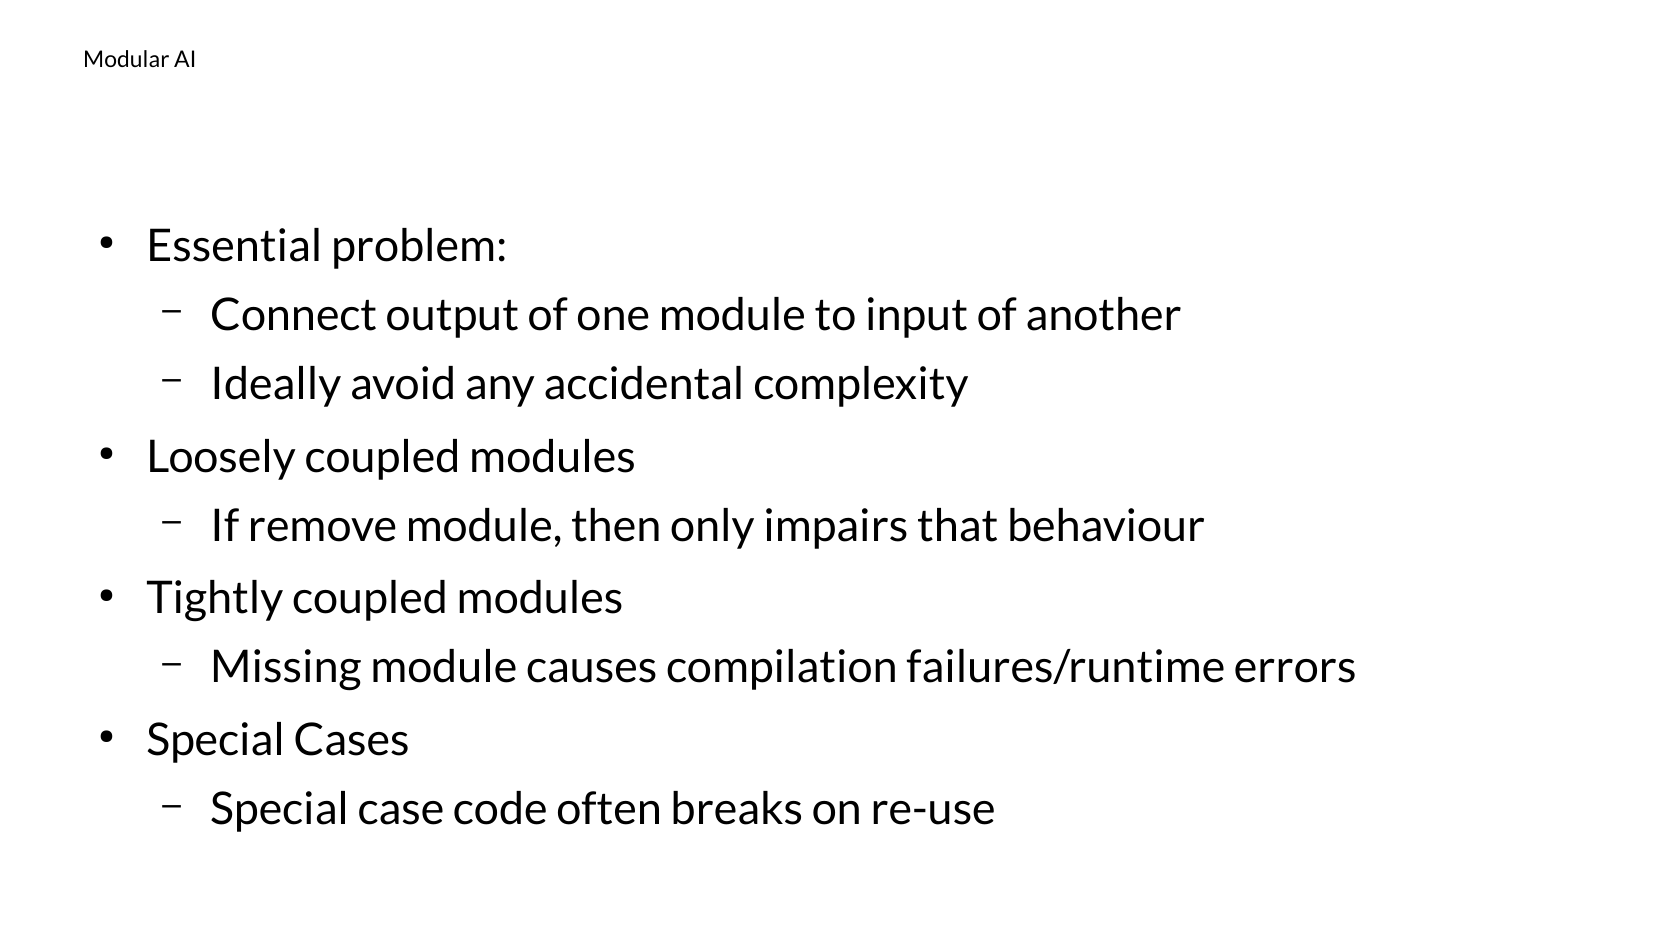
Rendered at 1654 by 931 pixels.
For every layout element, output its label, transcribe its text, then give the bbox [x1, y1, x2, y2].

title Modular AI [83, 0, 1571, 119]
list Essential problem: Connect output of one module to input of another Ideally avoid any accidental complexity Loosely coupled modules If remove module, then only impairs that behaviour Tightly coupled modules Missing module causes compilation failures/runtime errors Special Cases Special case code often breaks on re-use [82, 217, 1571, 839]
